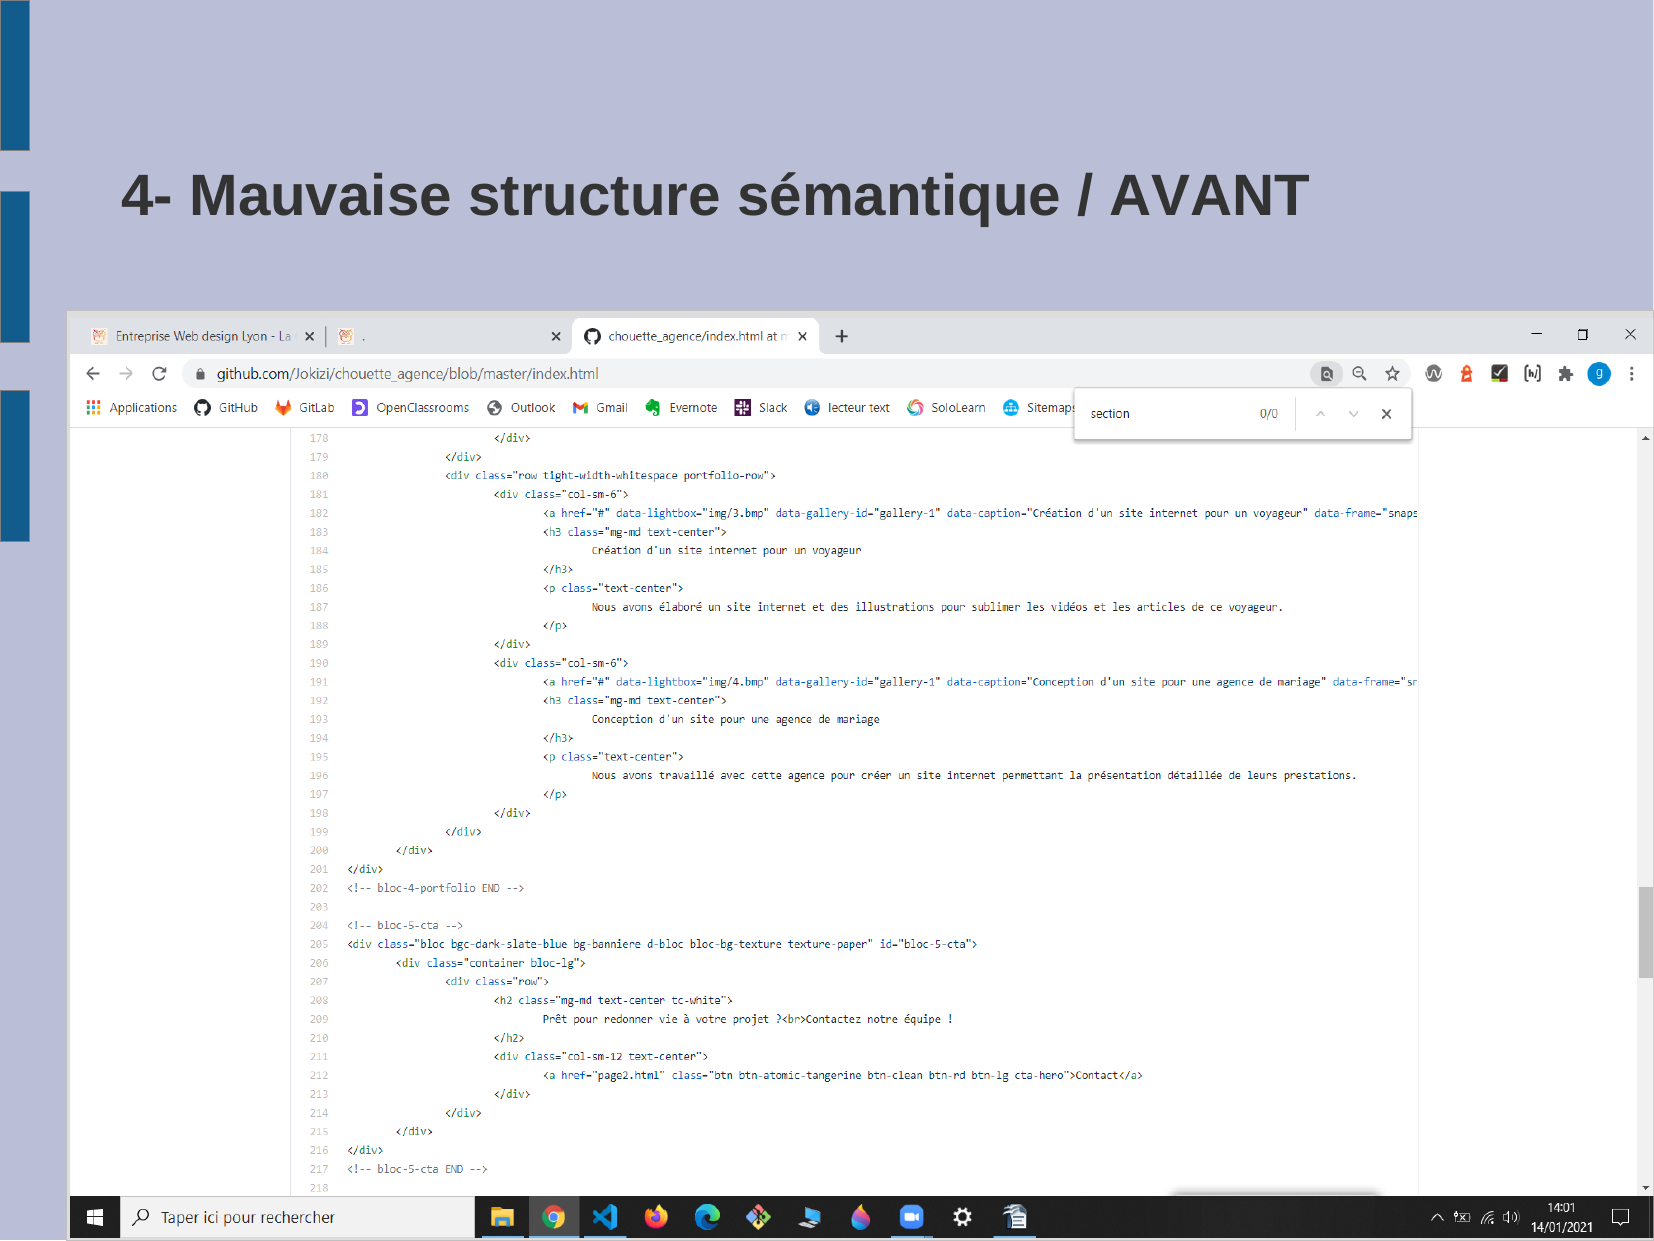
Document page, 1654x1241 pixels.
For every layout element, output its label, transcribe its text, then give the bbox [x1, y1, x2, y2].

title 4- Mauvaise structure sémantique / AVANT [121, 91, 1534, 299]
picture [70, 318, 1654, 1238]
